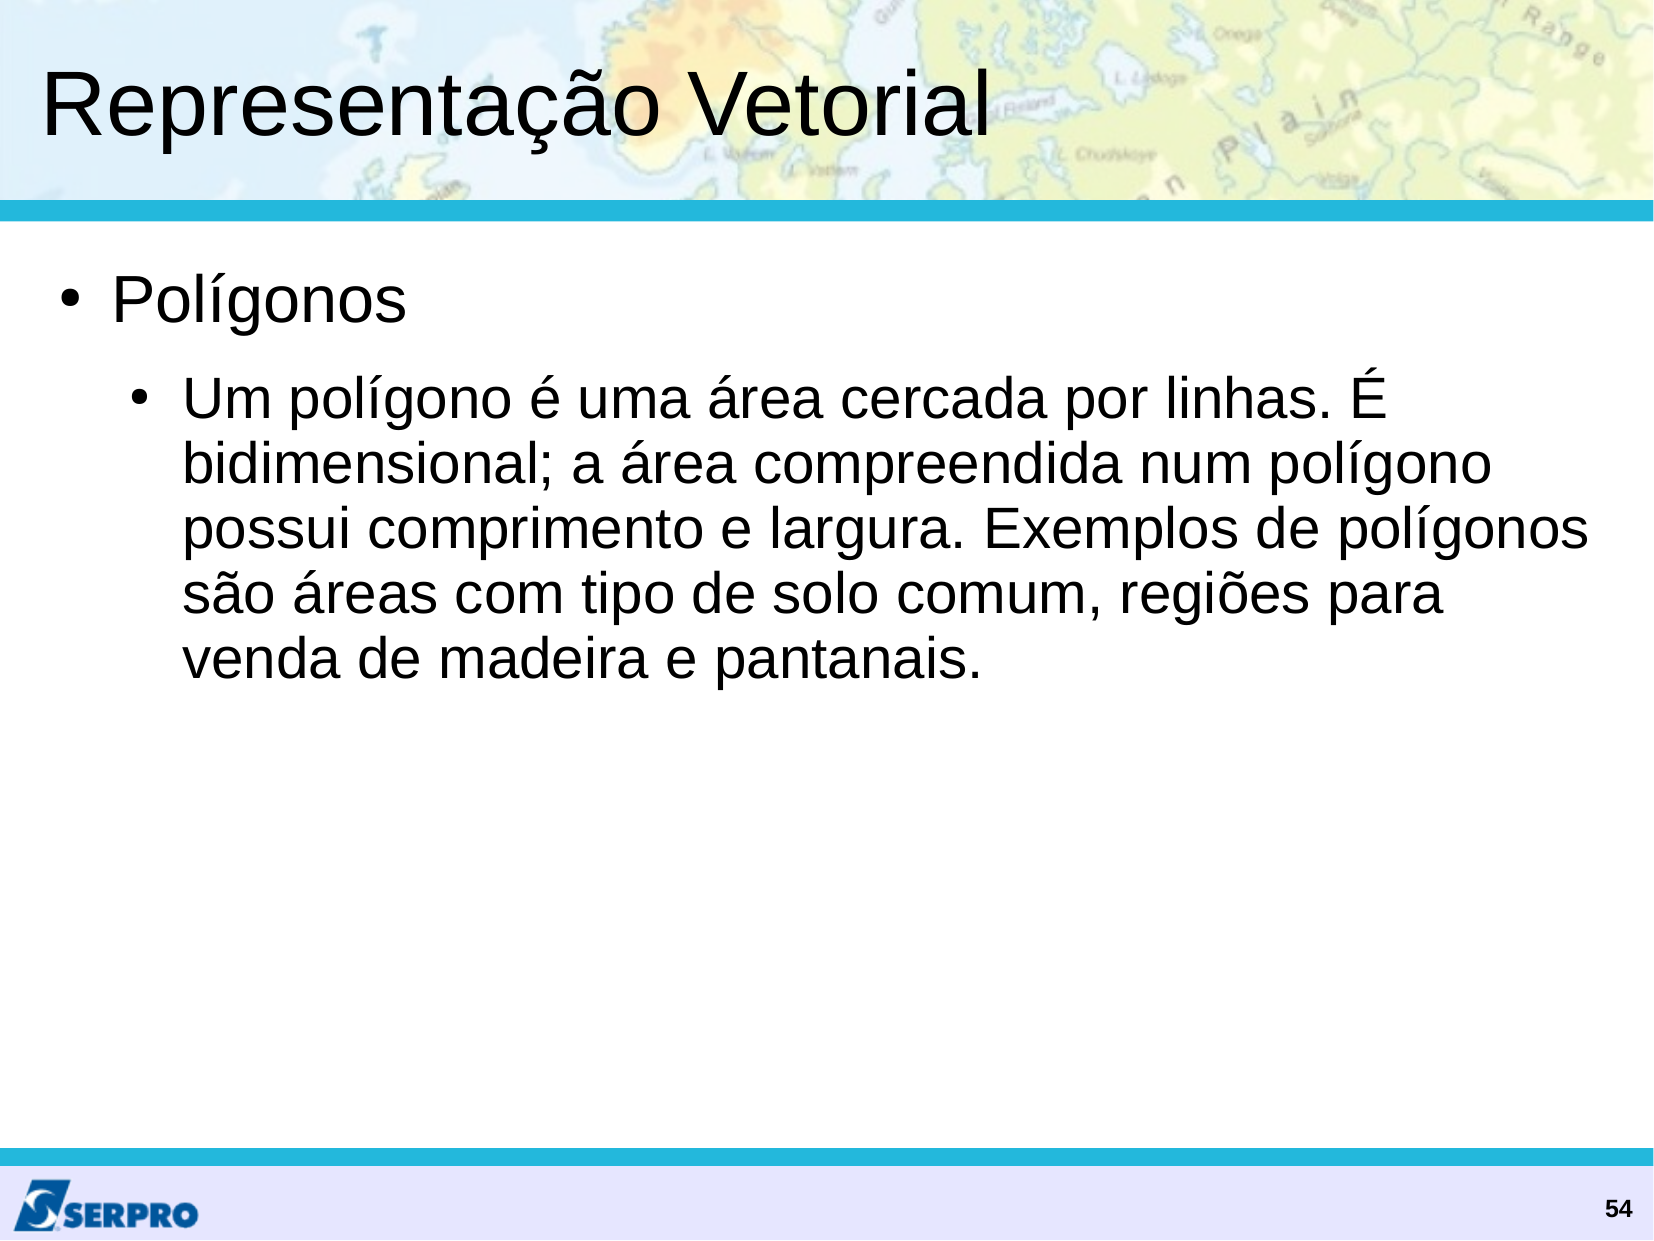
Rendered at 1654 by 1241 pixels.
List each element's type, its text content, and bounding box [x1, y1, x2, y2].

picture [10, 1177, 201, 1235]
title Representação Vetorial [40, 49, 1614, 159]
list Polígonos Um polígono é uma área cercada por linhas. É bidimensional; a área compreendida num polígono possui comprimento e largura. Exemplos de polígonos são áreas com tipo de solo comum, regiões para venda de madeira e pantanais. [40, 261, 1616, 1081]
